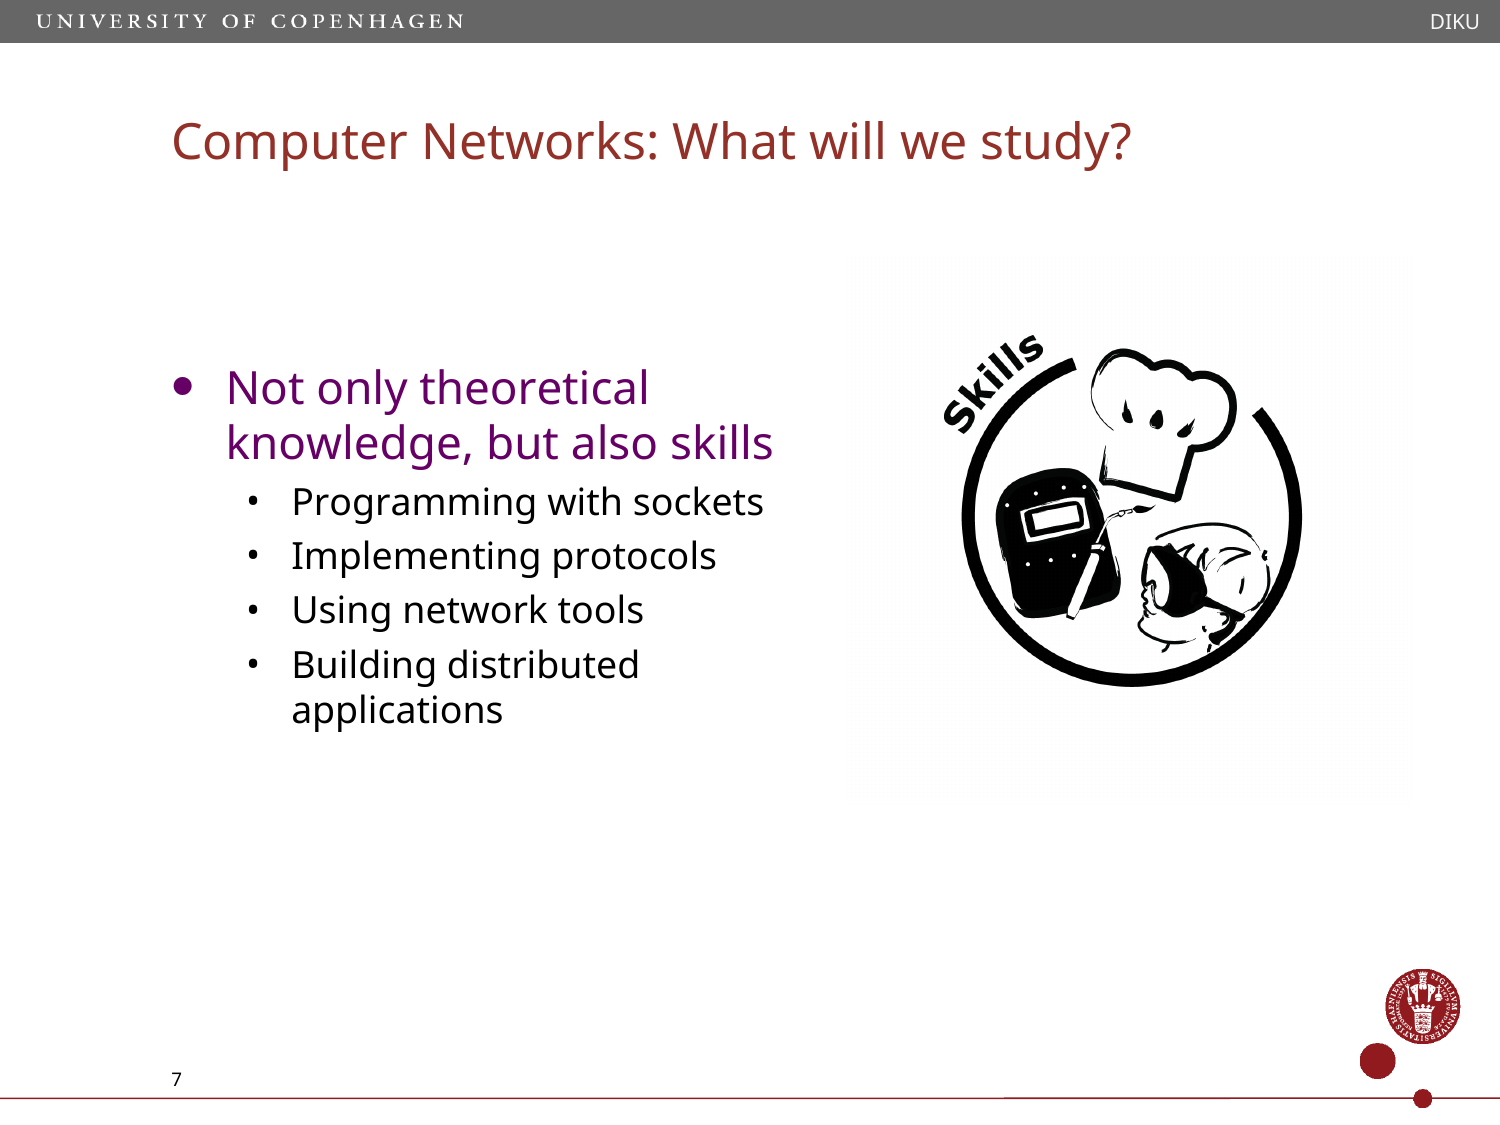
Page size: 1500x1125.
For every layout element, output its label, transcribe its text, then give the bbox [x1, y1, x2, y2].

text_box Not only theoretical knowledge, but also skills Programming with sockets Implementing protocols Using network tools Building distributed applications [171, 225, 833, 900]
picture [844, 255, 1412, 804]
picture [0, 910, 1500, 1122]
text_box DIKU [469, 0, 1495, 43]
text_box Computer Networks: What will we study? [171, 75, 1329, 171]
text_box <number> [171, 1067, 522, 1092]
